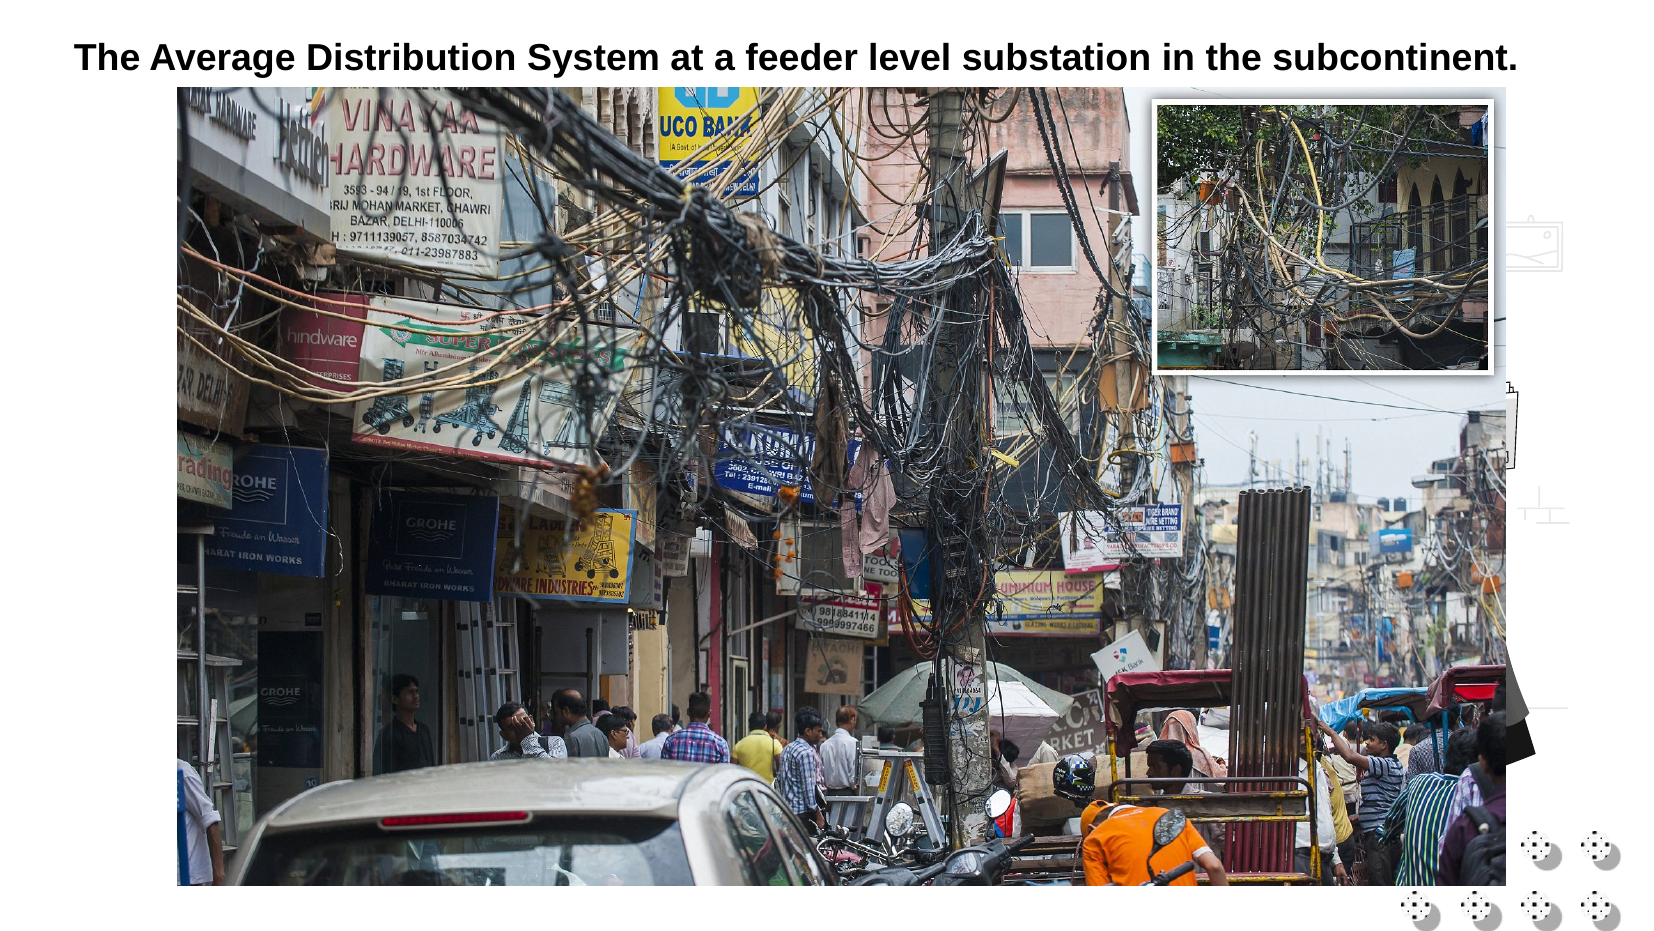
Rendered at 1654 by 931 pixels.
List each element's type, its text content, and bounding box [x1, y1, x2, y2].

picture [1580, 890, 1612, 922]
picture [1520, 890, 1552, 922]
picture [1461, 890, 1492, 922]
text_box The Average Distribution System at a feeder level substation in the subcontinent. [59, 29, 1625, 129]
picture [177, 87, 1506, 886]
picture [1400, 891, 1432, 922]
picture [1520, 831, 1552, 862]
picture [1581, 830, 1612, 862]
